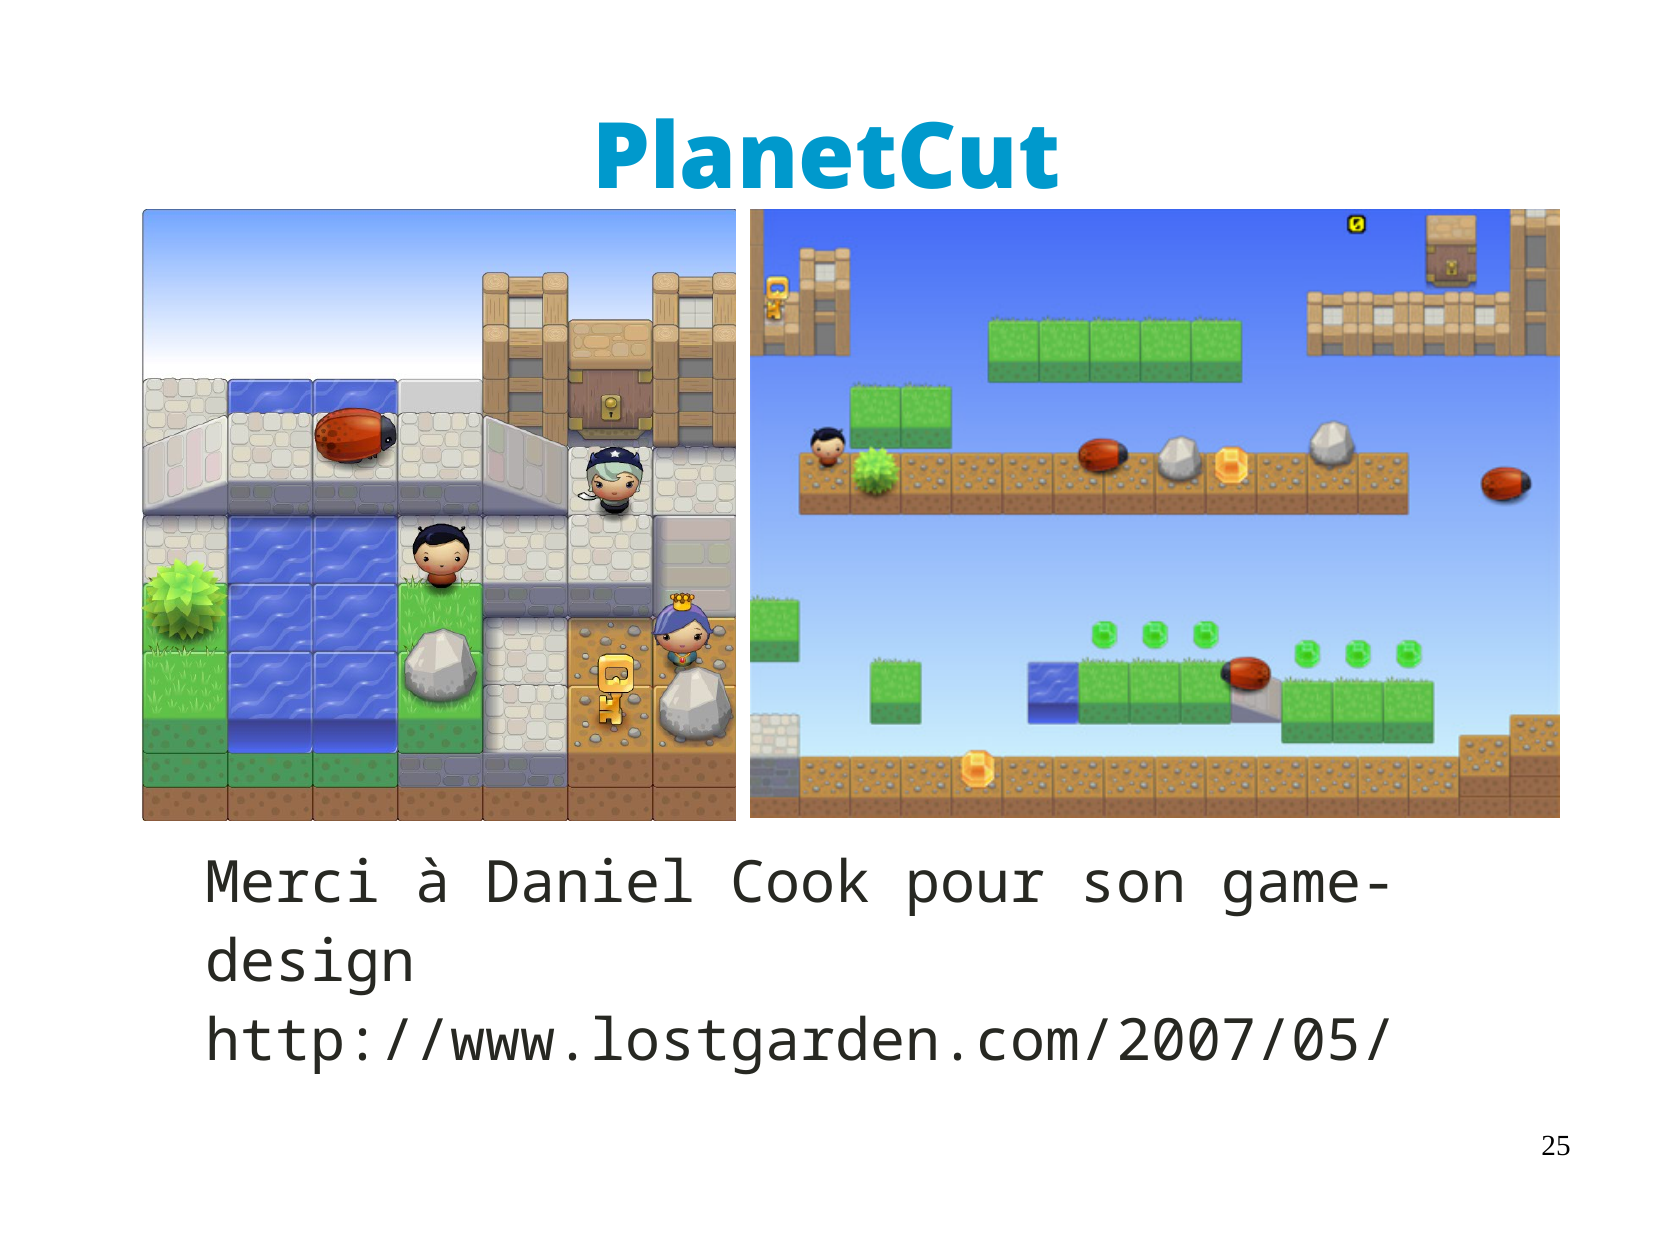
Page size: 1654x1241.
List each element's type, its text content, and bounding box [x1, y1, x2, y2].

list Merci à Daniel Cook pour son game-design http://www.lostgarden.com/2007/05/ [135, 840, 1561, 1081]
title PlanetCut [82, 49, 1571, 257]
picture [750, 209, 1560, 818]
picture [141, 209, 736, 821]
